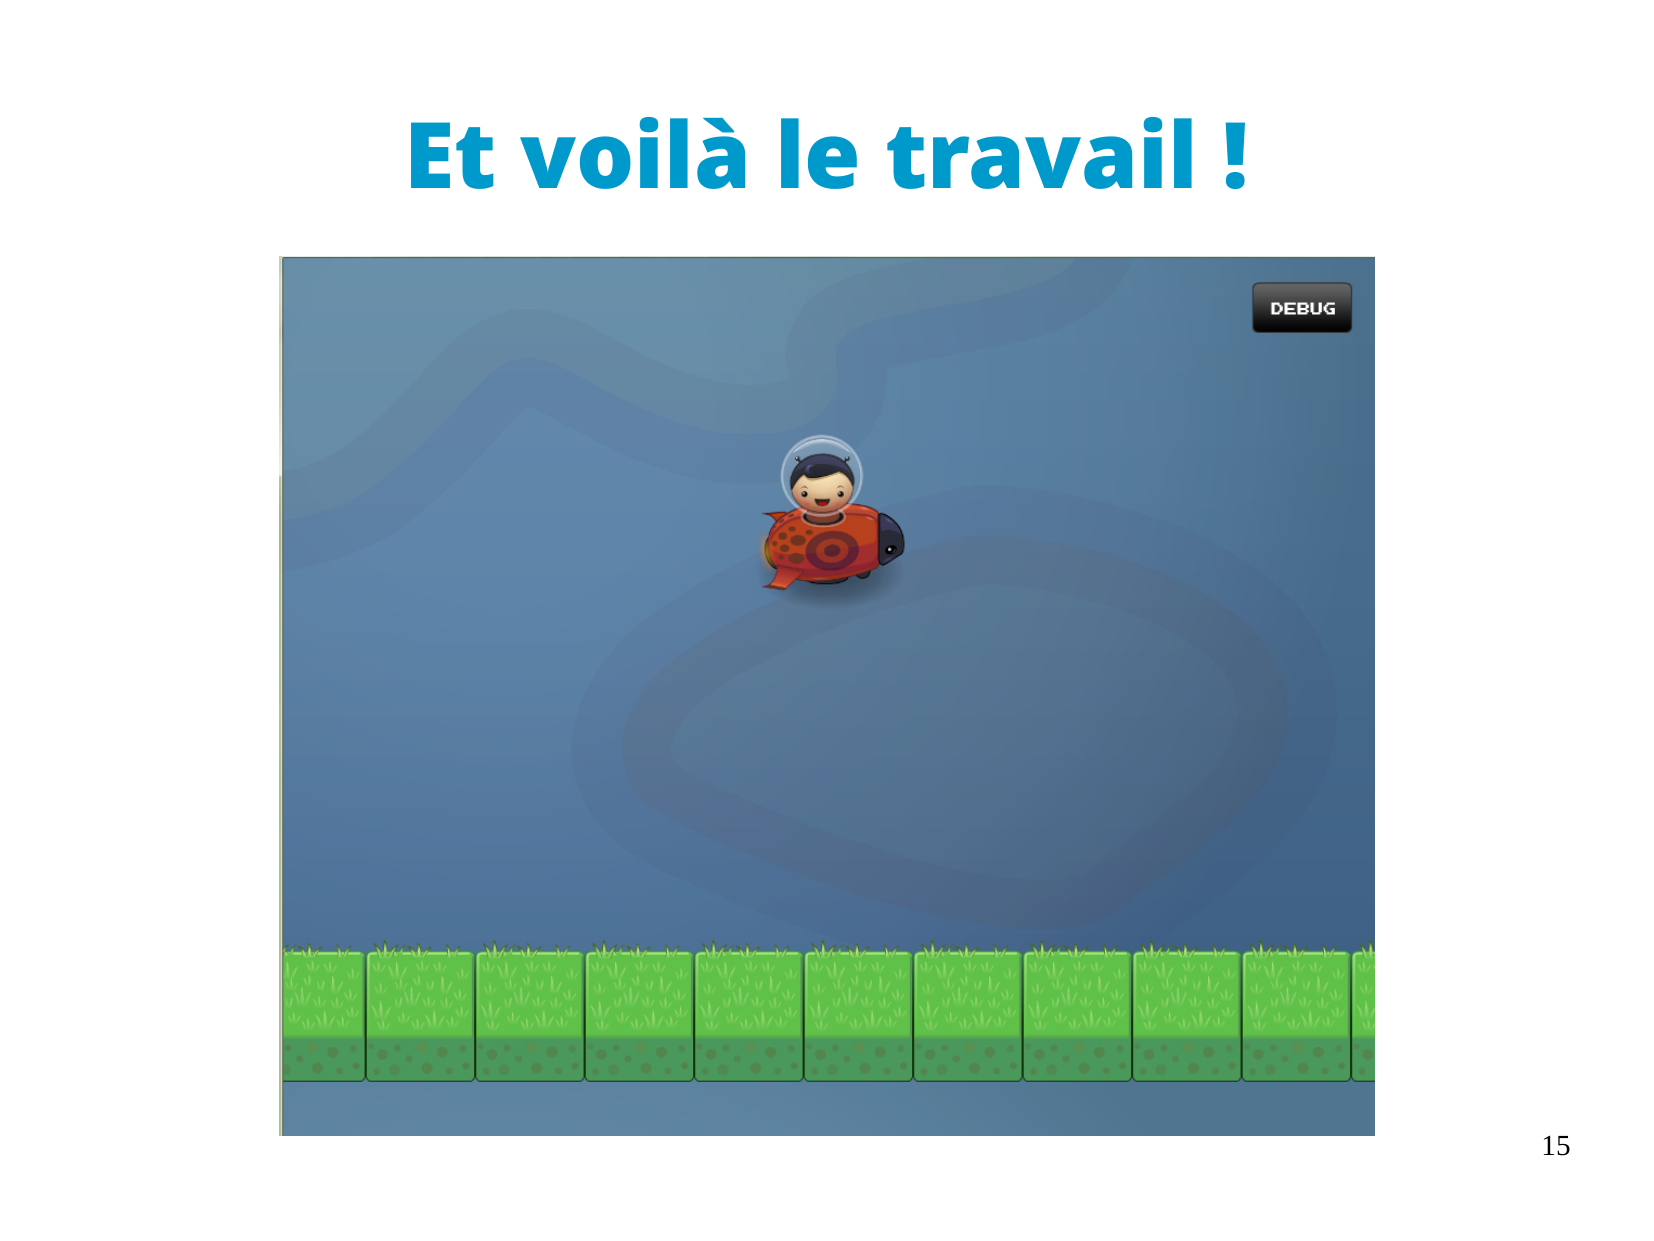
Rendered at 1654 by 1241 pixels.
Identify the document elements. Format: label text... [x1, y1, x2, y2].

picture [279, 256, 1375, 1136]
title Et voilà le travail ! [82, 49, 1571, 257]
